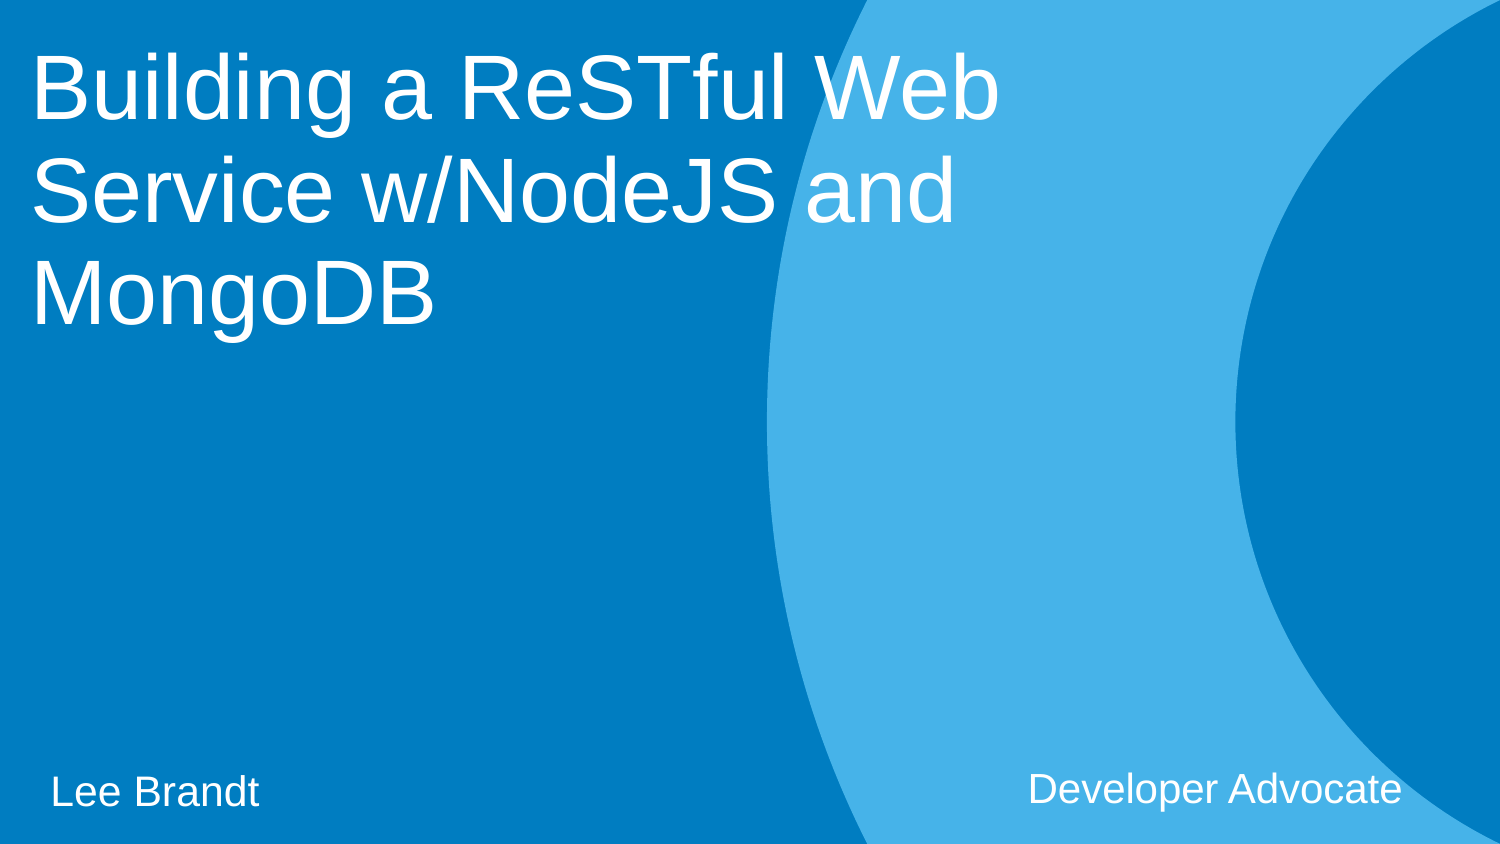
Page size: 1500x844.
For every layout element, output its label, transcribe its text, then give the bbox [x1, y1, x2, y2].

title Building a ReSTful Web Service w/NodeJS and MongoDB [30, 61, 1111, 320]
list Developer Advocate [875, 765, 1403, 814]
list Lee Brandt [50, 768, 578, 817]
